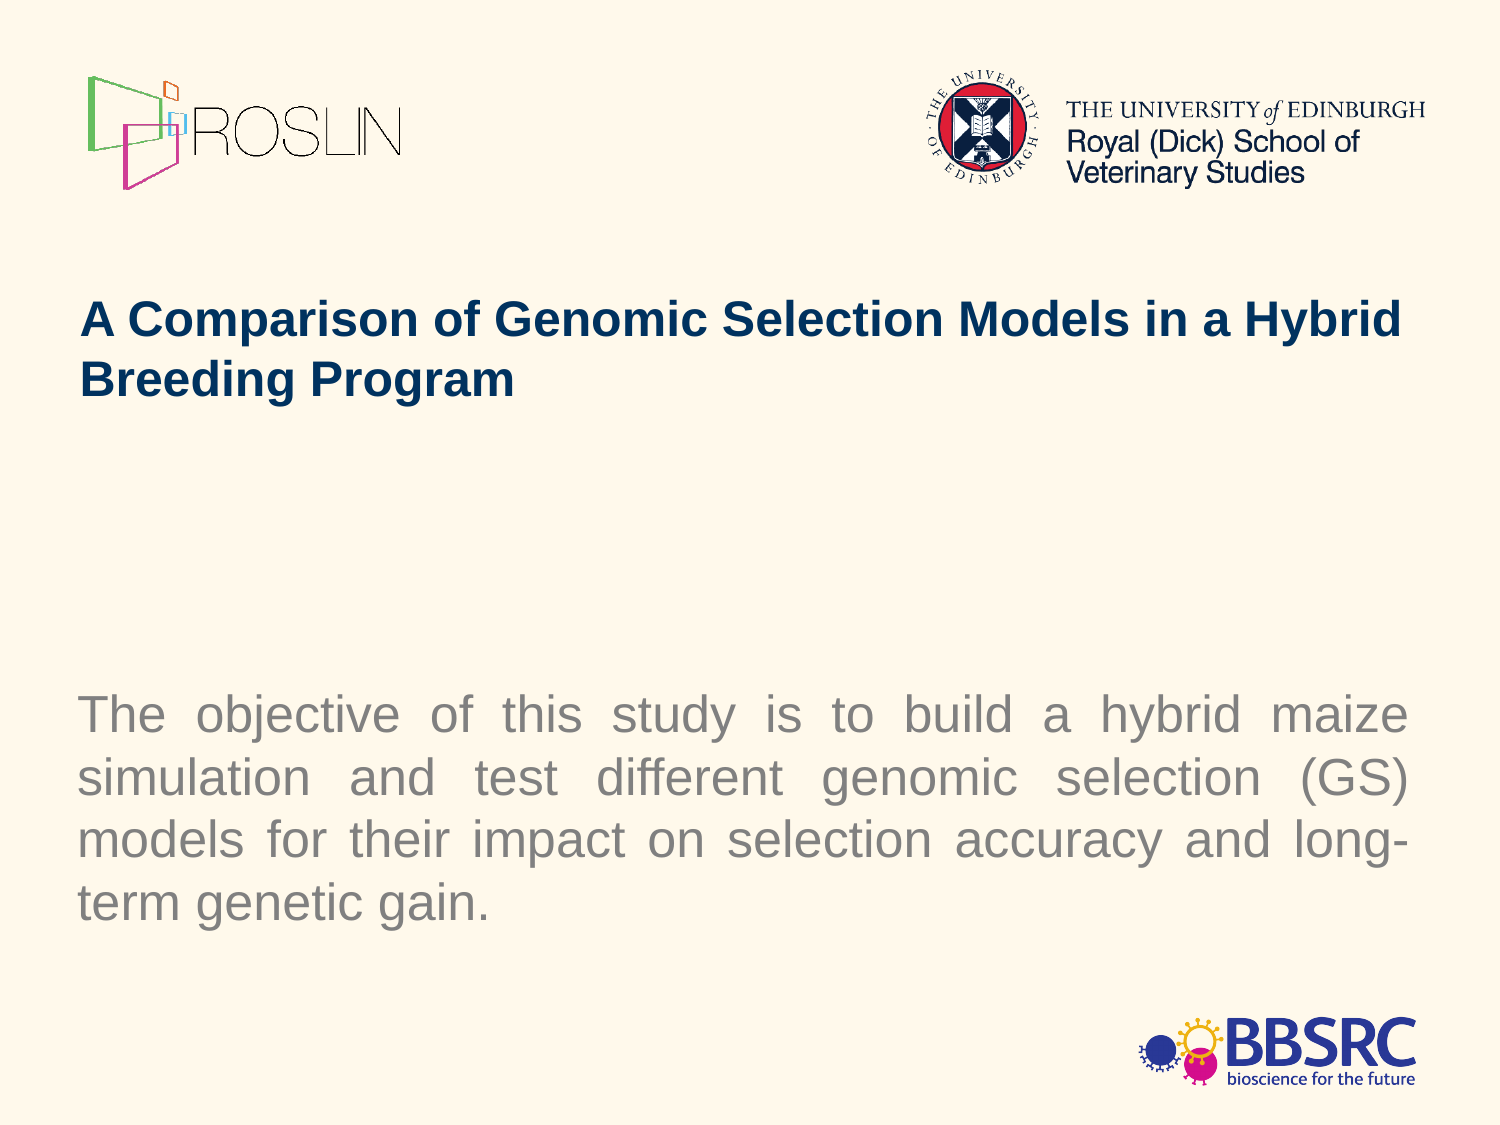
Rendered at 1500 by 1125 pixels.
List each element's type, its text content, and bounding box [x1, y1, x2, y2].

title A Comparison of Genomic Selection Models in a Hybrid Breeding Program [64, 278, 1425, 556]
text_box The objective of this study is to build a hybrid maize simulation and test different genomic selection (GS) models for their impact on selection accuracy and long-term genetic gain. [62, 672, 1425, 948]
picture [88, 76, 400, 190]
picture [1137, 1014, 1416, 1092]
picture [926, 70, 1425, 189]
